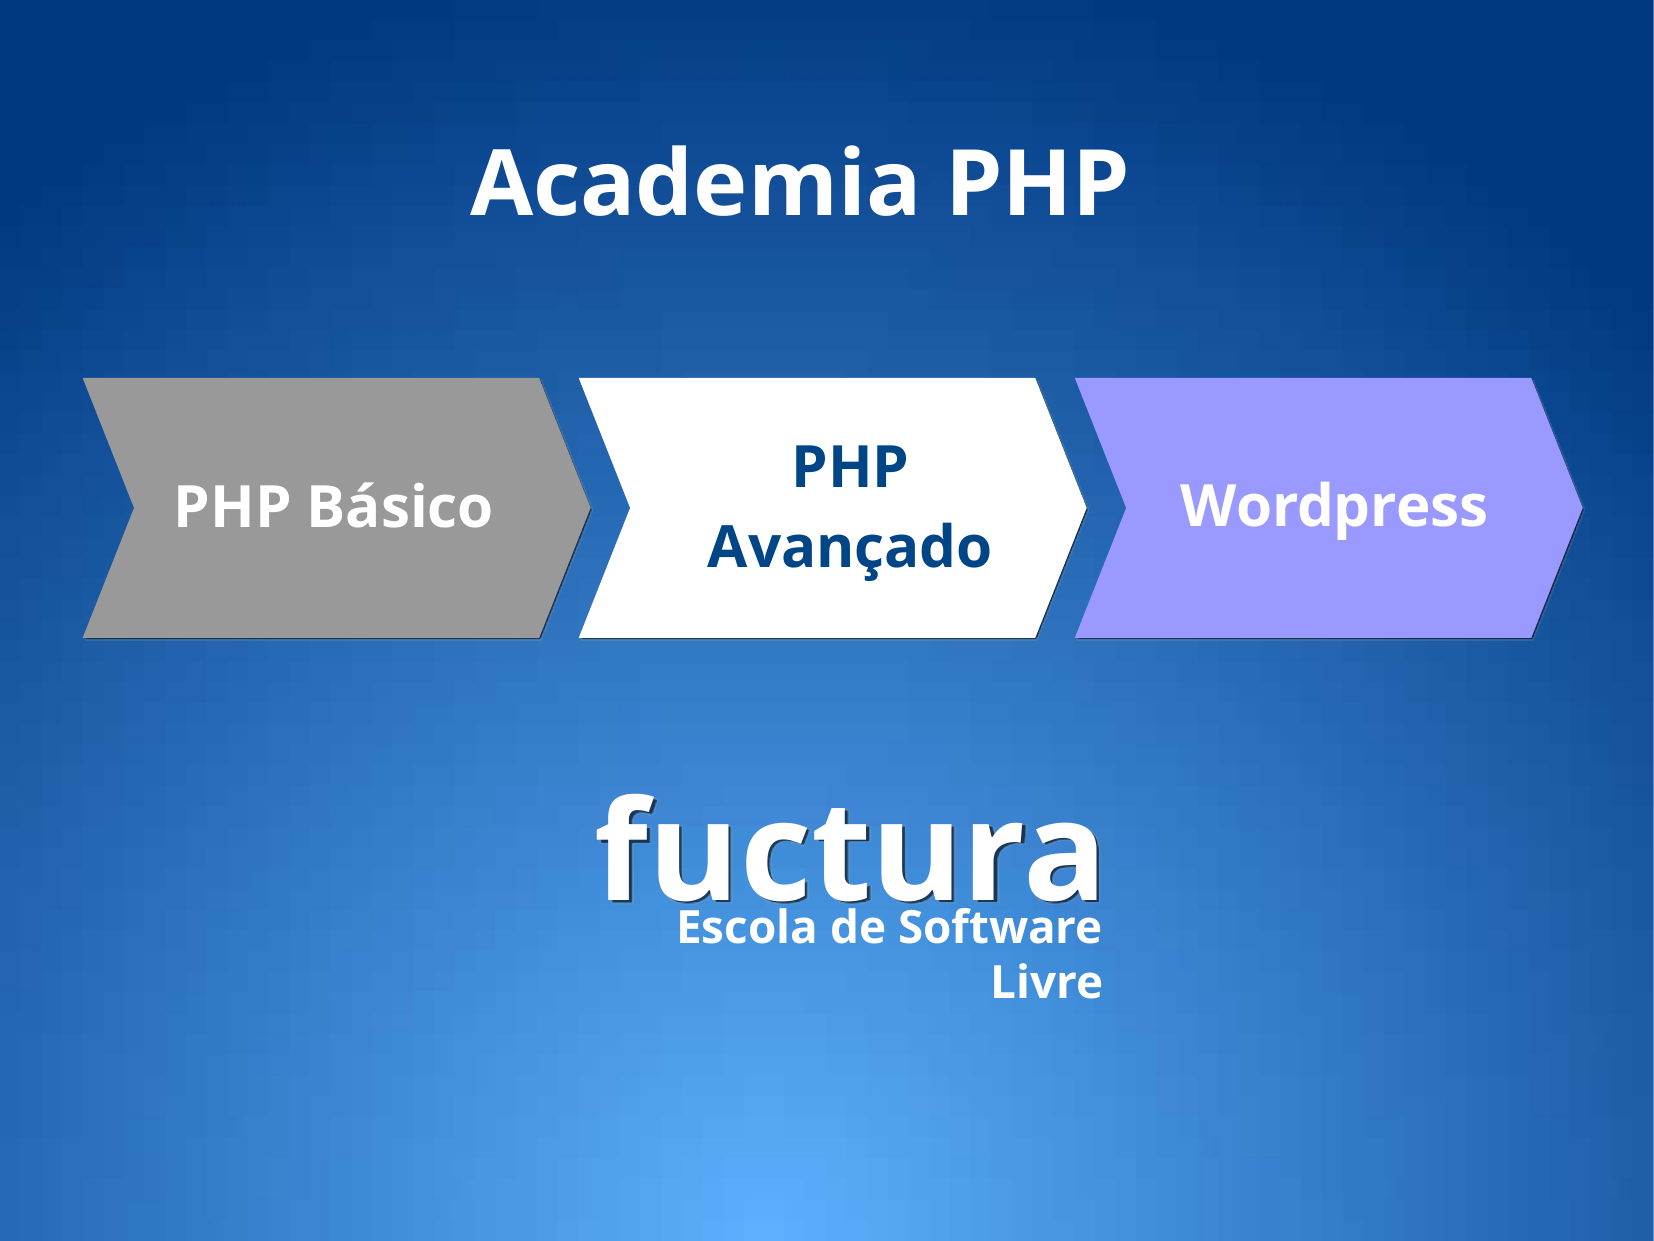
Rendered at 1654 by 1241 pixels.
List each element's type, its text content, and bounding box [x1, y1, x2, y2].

text_box Escola de Software Livre [539, 912, 1118, 993]
picture [0, 0, 1654, 1241]
text_box PHP Avançado [649, 439, 1052, 571]
text_box Wordpress [1133, 451, 1536, 556]
title Academia PHP [454, 106, 1146, 255]
text_box [1074, 377, 1583, 638]
text_box [578, 377, 1087, 638]
text_box fuctura [531, 744, 1123, 993]
text_box [82, 377, 591, 638]
text_box PHP Básico [160, 453, 508, 557]
